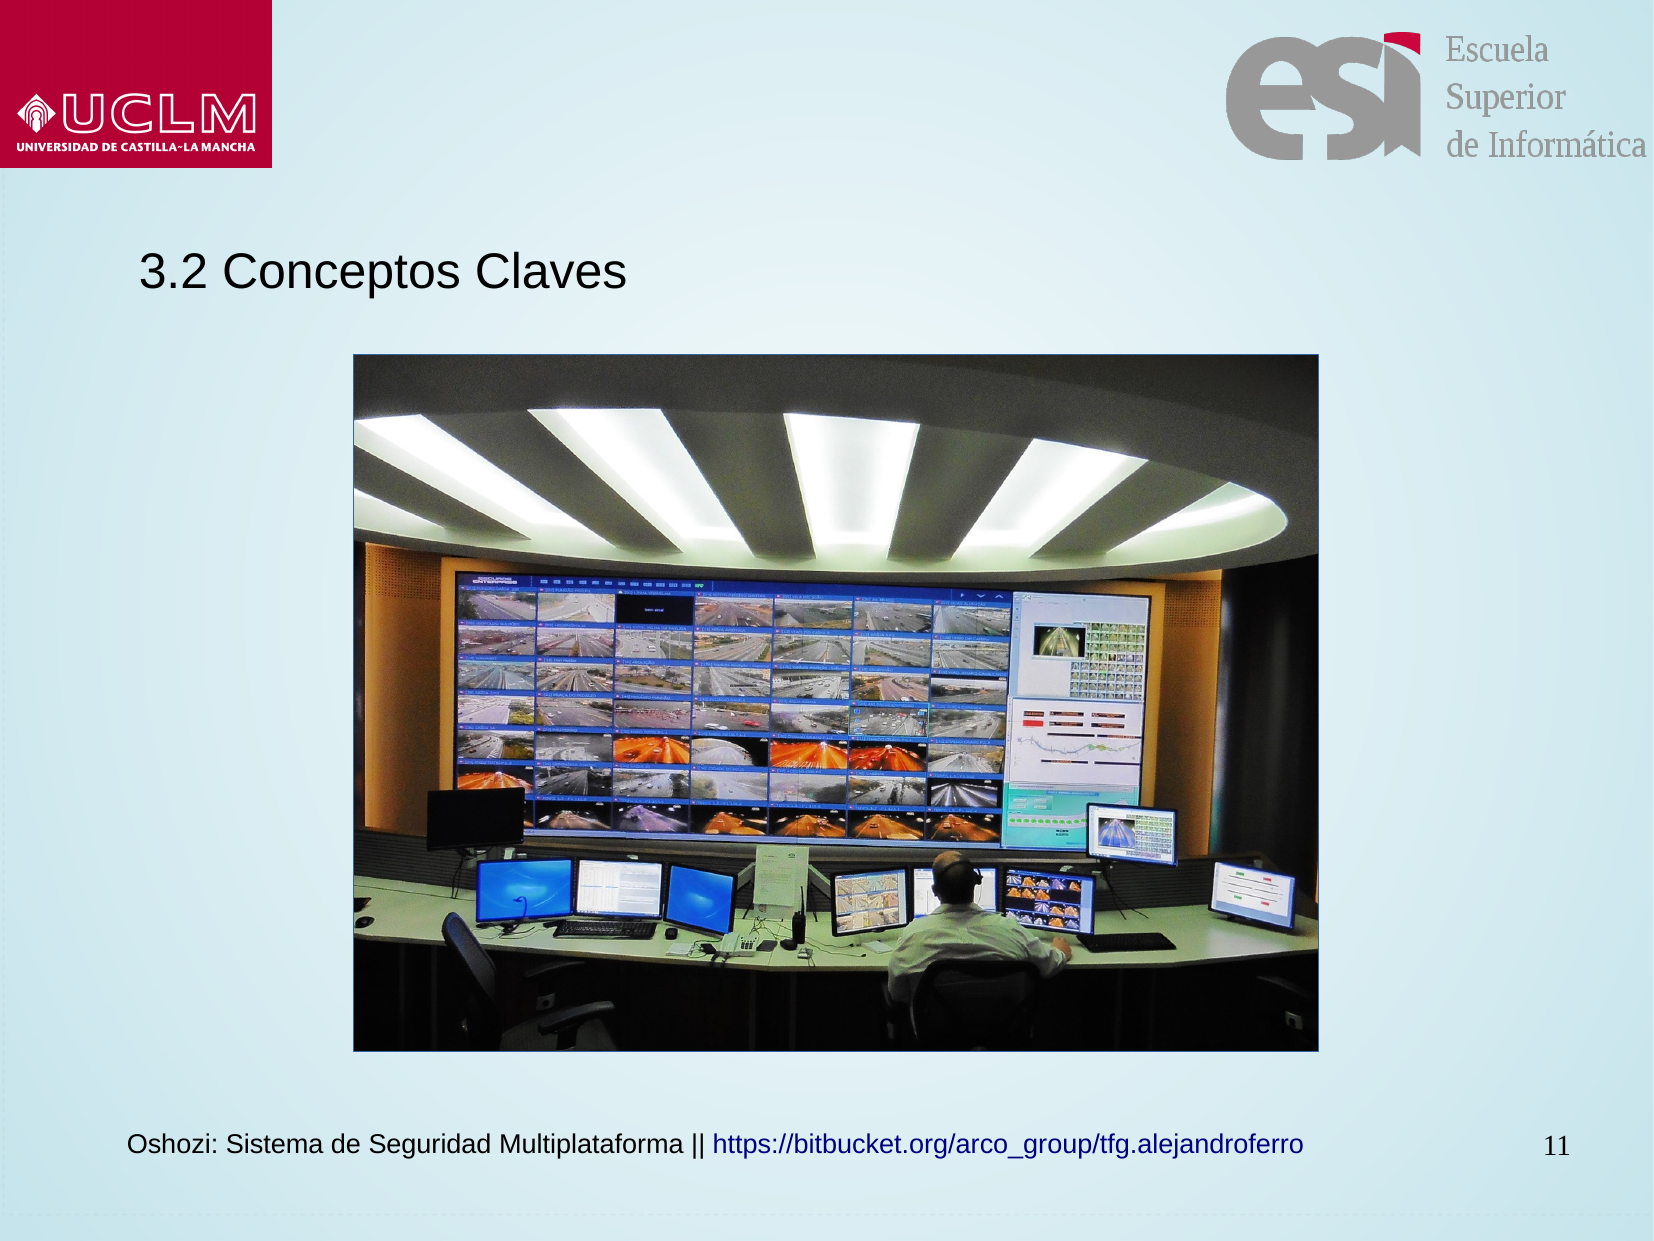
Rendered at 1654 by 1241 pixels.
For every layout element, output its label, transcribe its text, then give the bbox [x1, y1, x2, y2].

picture [0, 0, 1654, 1241]
text_box 3.2 Conceptos Claves [124, 236, 1128, 343]
text_box Oshozi: Sistema de Seguridad Multiplataforma || https://bitbucket.org/arco_group/tfg.alejandroferro [112, 1112, 1625, 1170]
